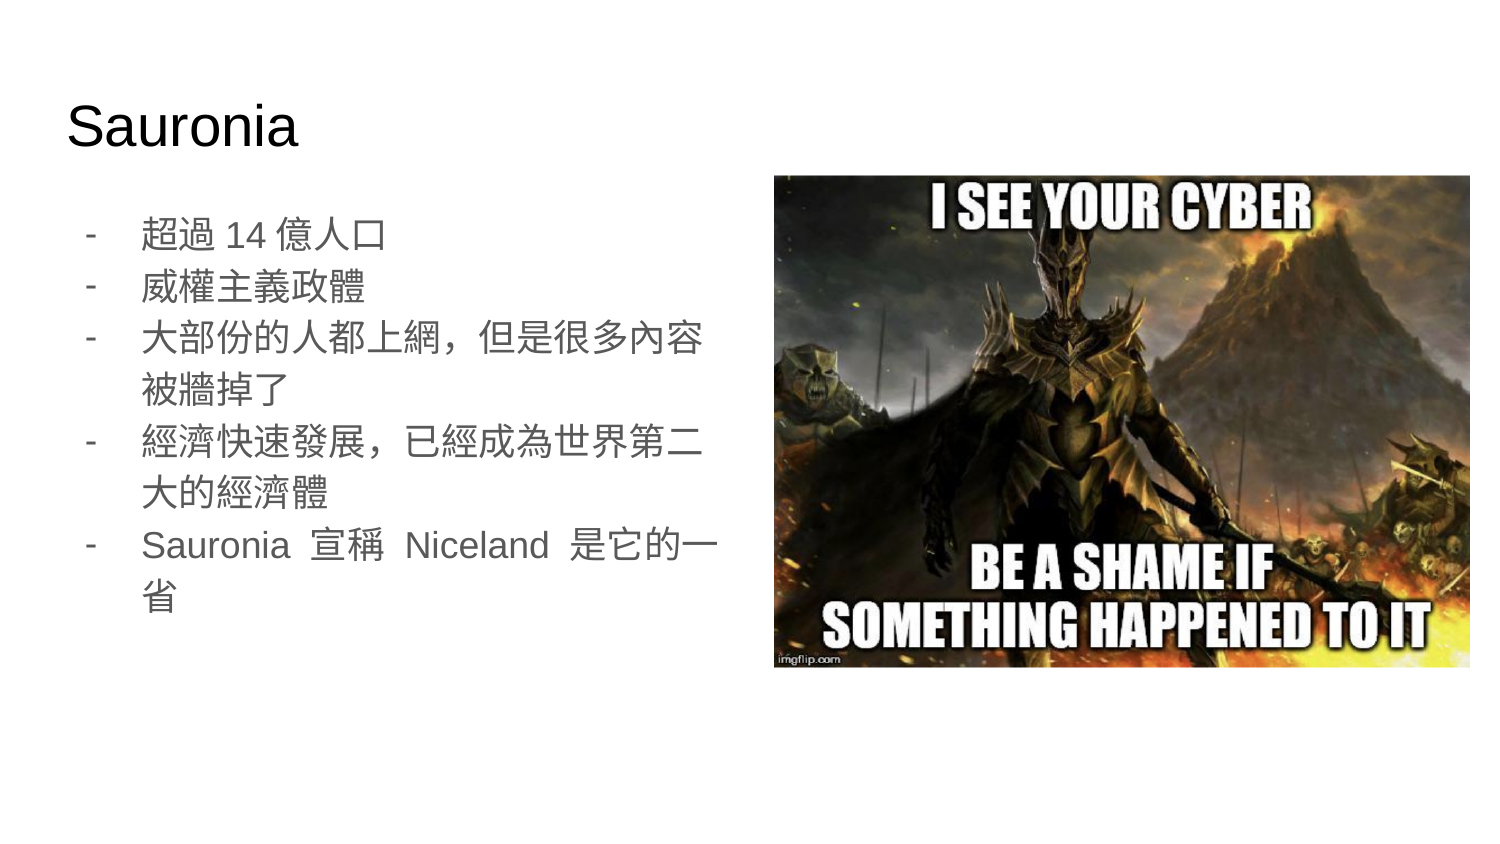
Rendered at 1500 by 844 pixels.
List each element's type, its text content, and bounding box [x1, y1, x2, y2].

picture [774, 173, 1475, 670]
list 超過14億人口 威權主義政體 大部份的人都上網，但是很多內容被牆掉了 經濟快速發展，已經成為世界第二大的經濟體 Sauronia 宣稱 Niceland 是它的一省 [51, 189, 750, 750]
title Sauronia [51, 72, 1449, 167]
